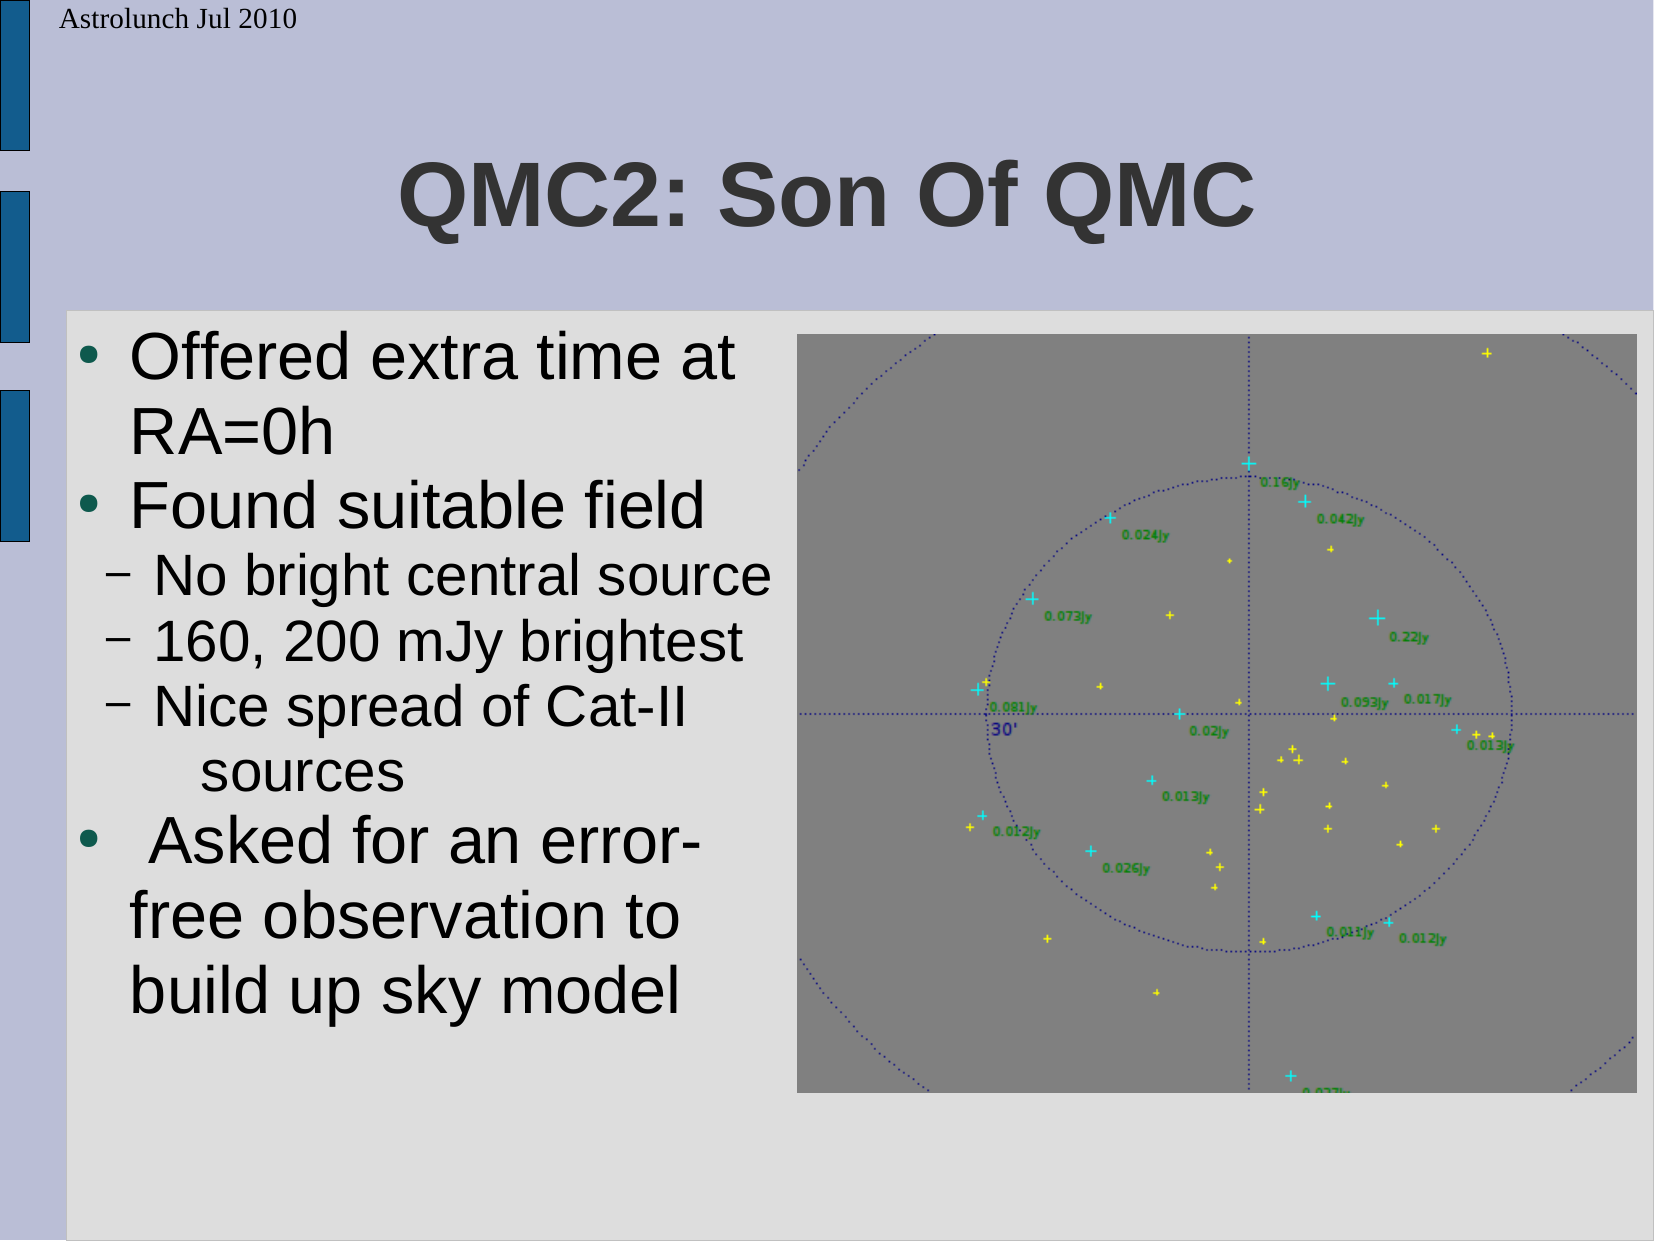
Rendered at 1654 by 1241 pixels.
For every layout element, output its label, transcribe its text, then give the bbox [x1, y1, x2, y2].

picture [797, 334, 1637, 1093]
list Offered extra time at RA=0h Found suitable field No bright central source 160, 200 mJy brightest Nice spread of Cat-II sources Asked for an error-free observation to build up sky model [59, 318, 798, 1146]
title QMC2: Son Of QMC [121, 91, 1534, 299]
